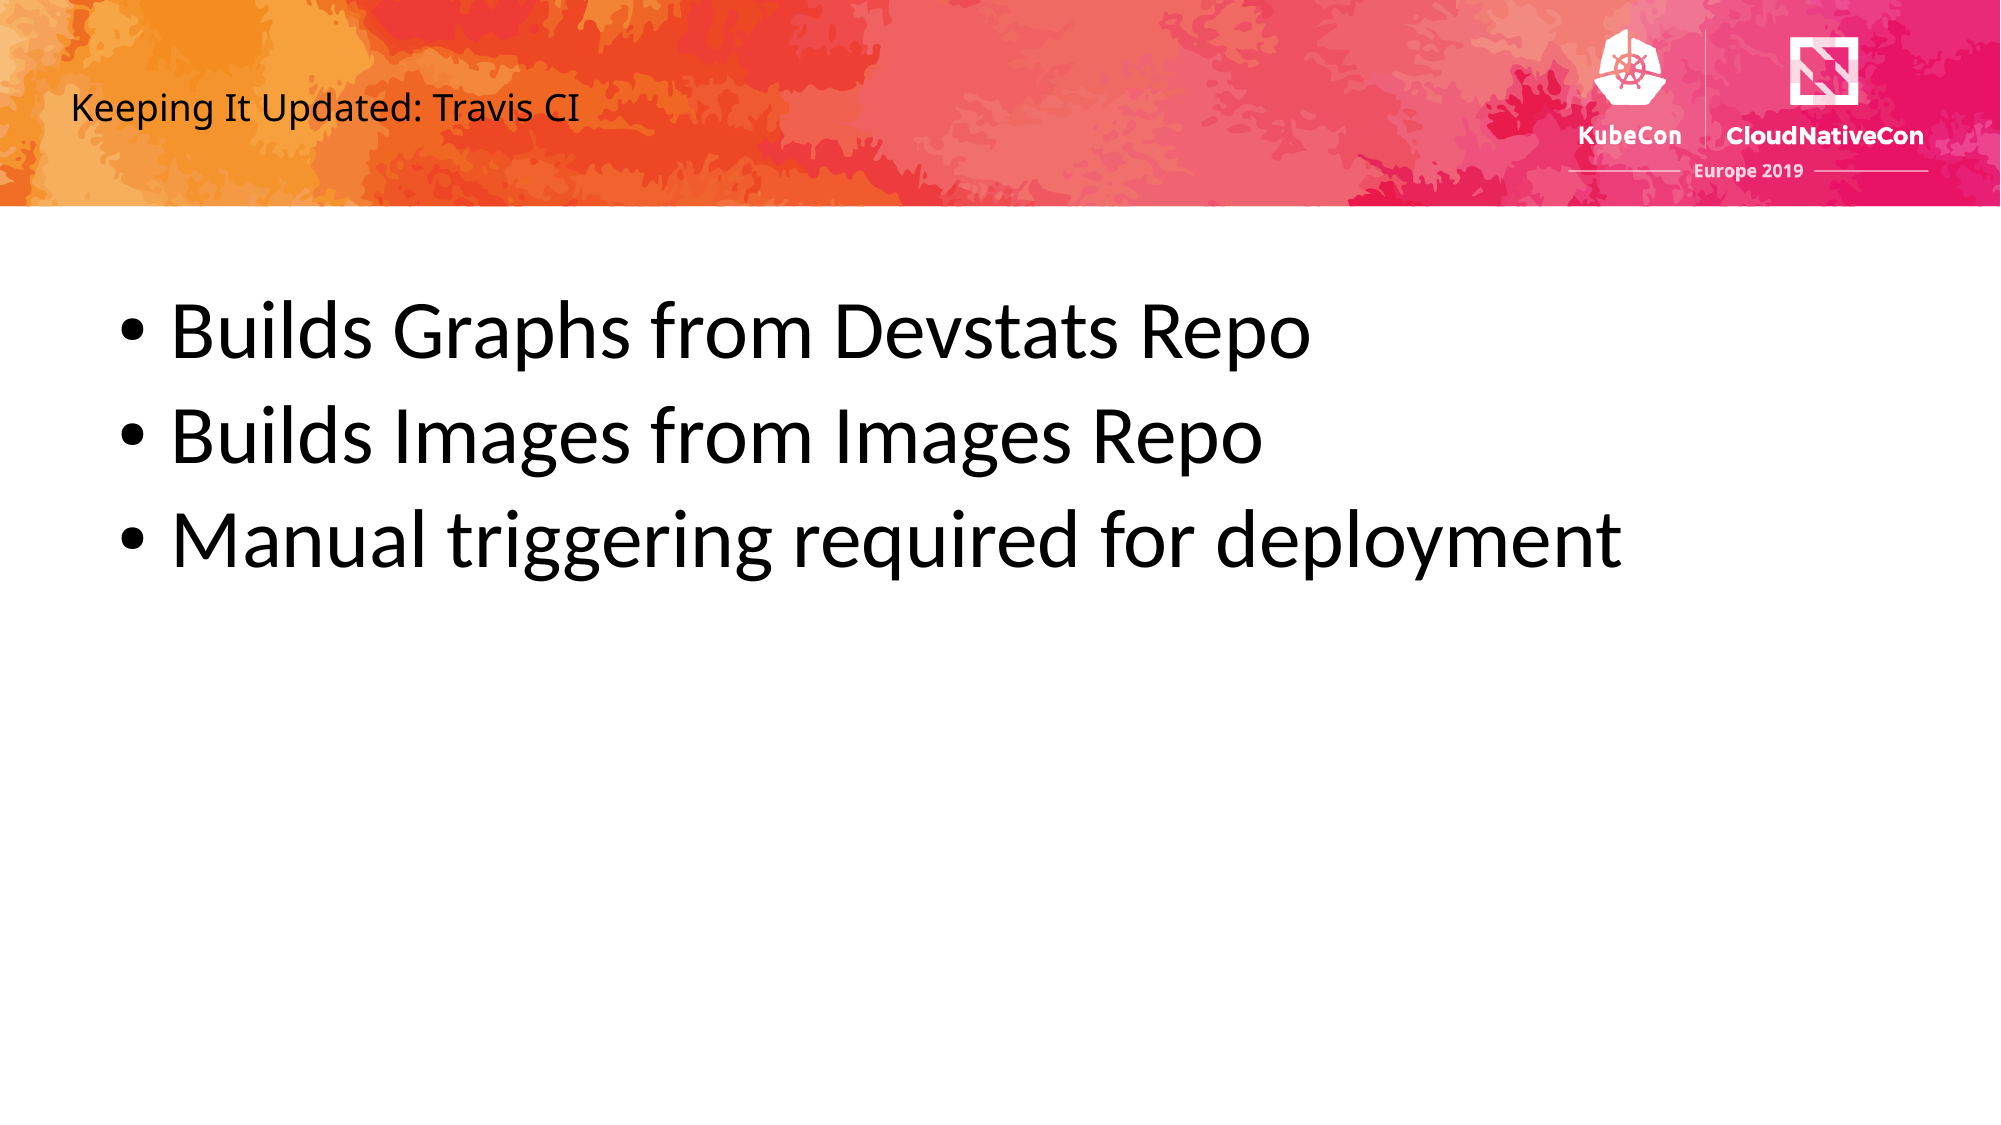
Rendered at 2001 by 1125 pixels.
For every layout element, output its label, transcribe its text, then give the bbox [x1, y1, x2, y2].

picture [0, 0, 2000, 1125]
list Builds Graphs from Devstats Repo Builds Images from Images Repo Manual triggering required for deployment [99, 298, 1900, 952]
title Keeping It Updated: Travis CI [70, 0, 1796, 217]
